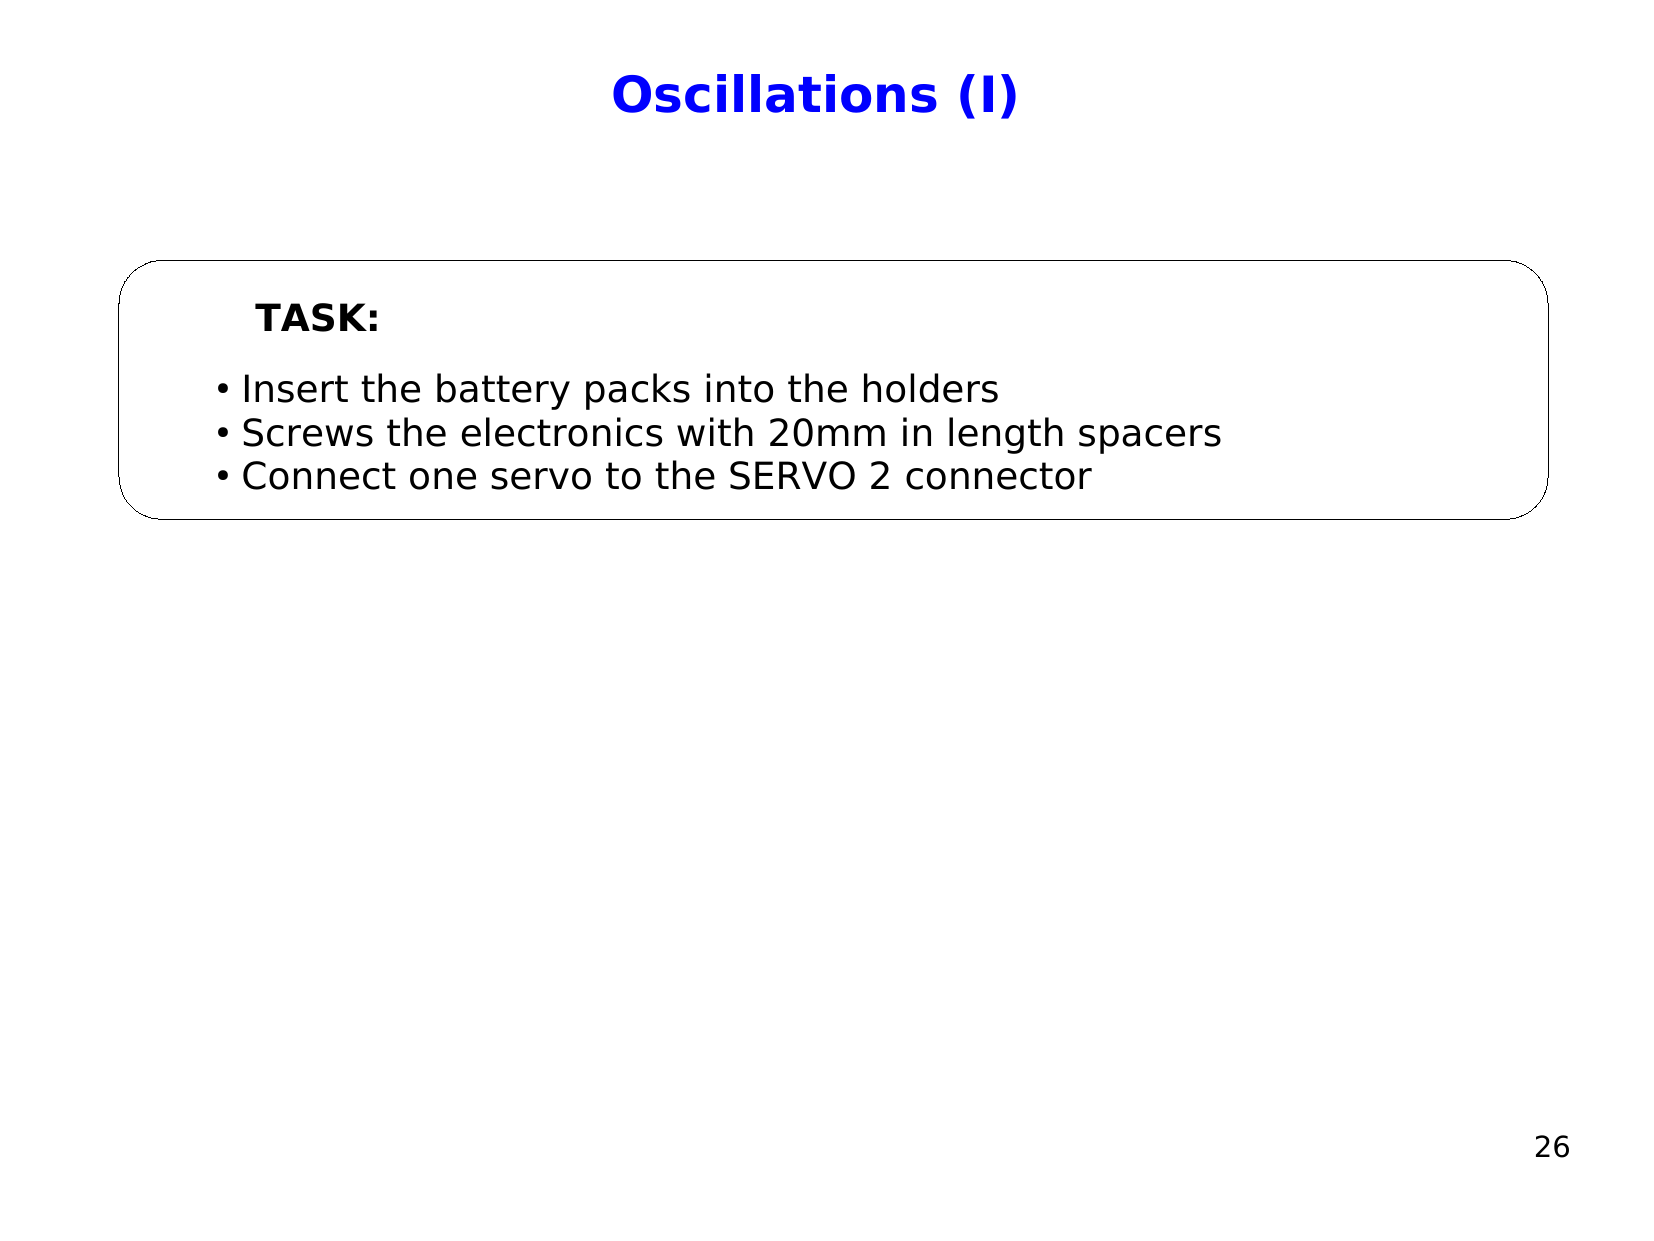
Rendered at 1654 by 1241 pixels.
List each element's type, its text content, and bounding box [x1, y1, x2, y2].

text_box Oscillations (I) [596, 58, 1036, 132]
text_box Insert the battery packs into the holders Screws the electronics with 20mm in length spacers Connect one servo to the SERVO 2 connector [201, 360, 1449, 507]
text_box TASK: [240, 289, 396, 352]
